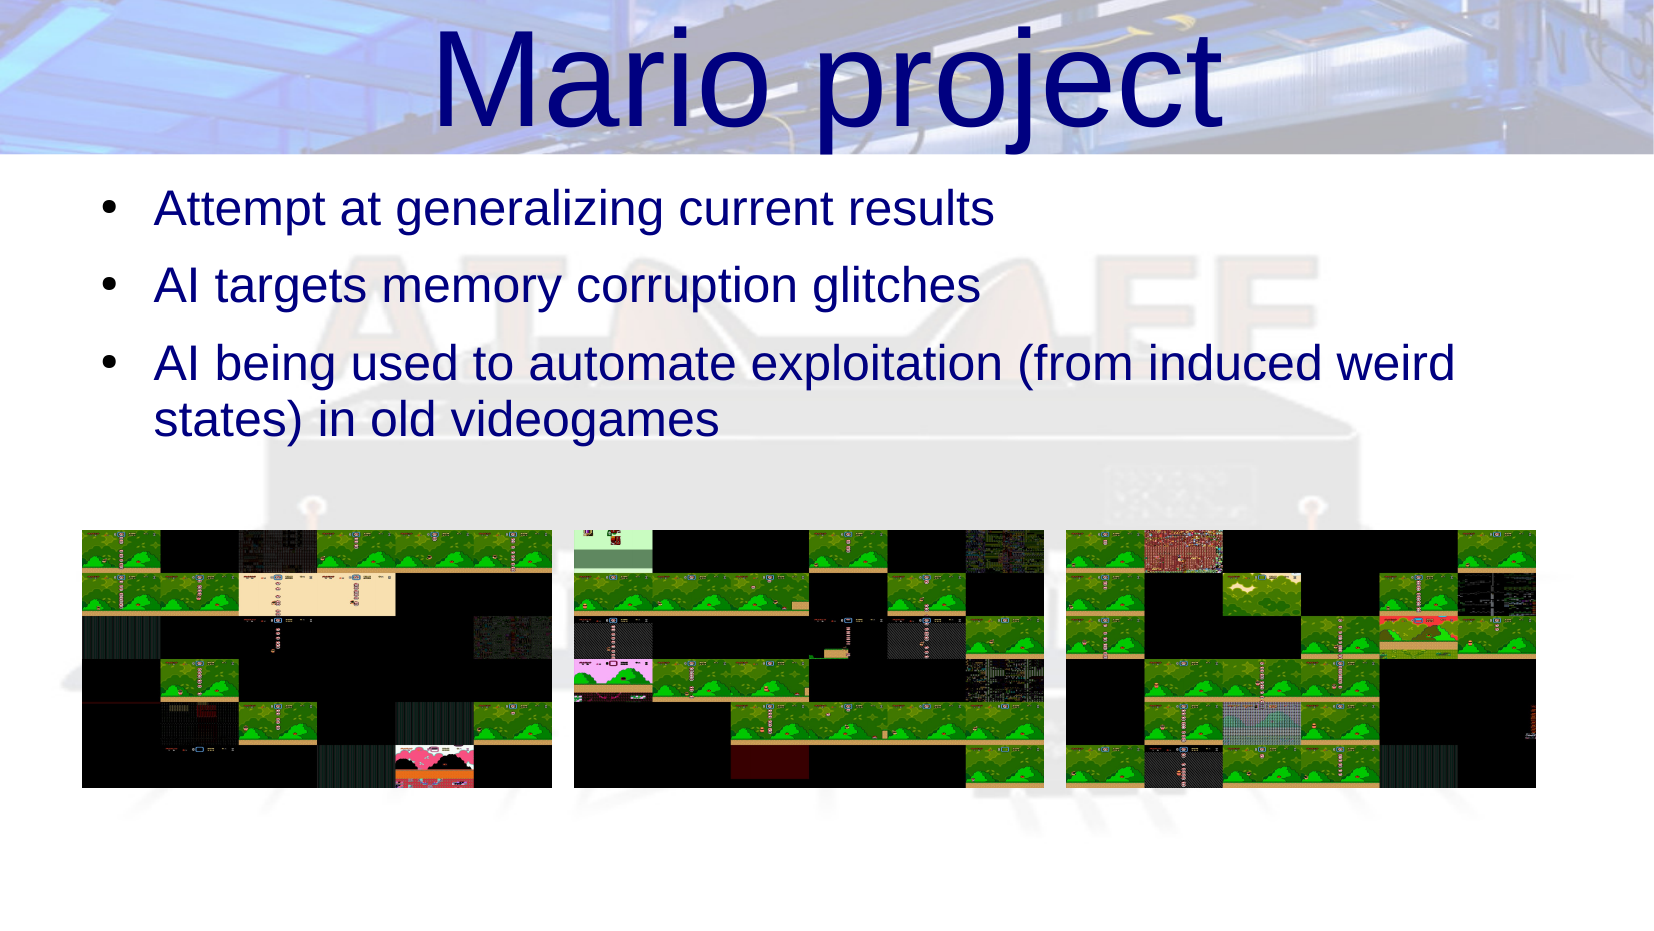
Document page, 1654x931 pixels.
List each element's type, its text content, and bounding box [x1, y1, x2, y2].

list Attempt at generalizing current results AI targets memory corruption glitches AI being used to automate exploitation (from induced weird states) in old videogames [82, 180, 1538, 481]
title Mario project [82, 37, 1571, 121]
picture [0, 0, 1654, 931]
